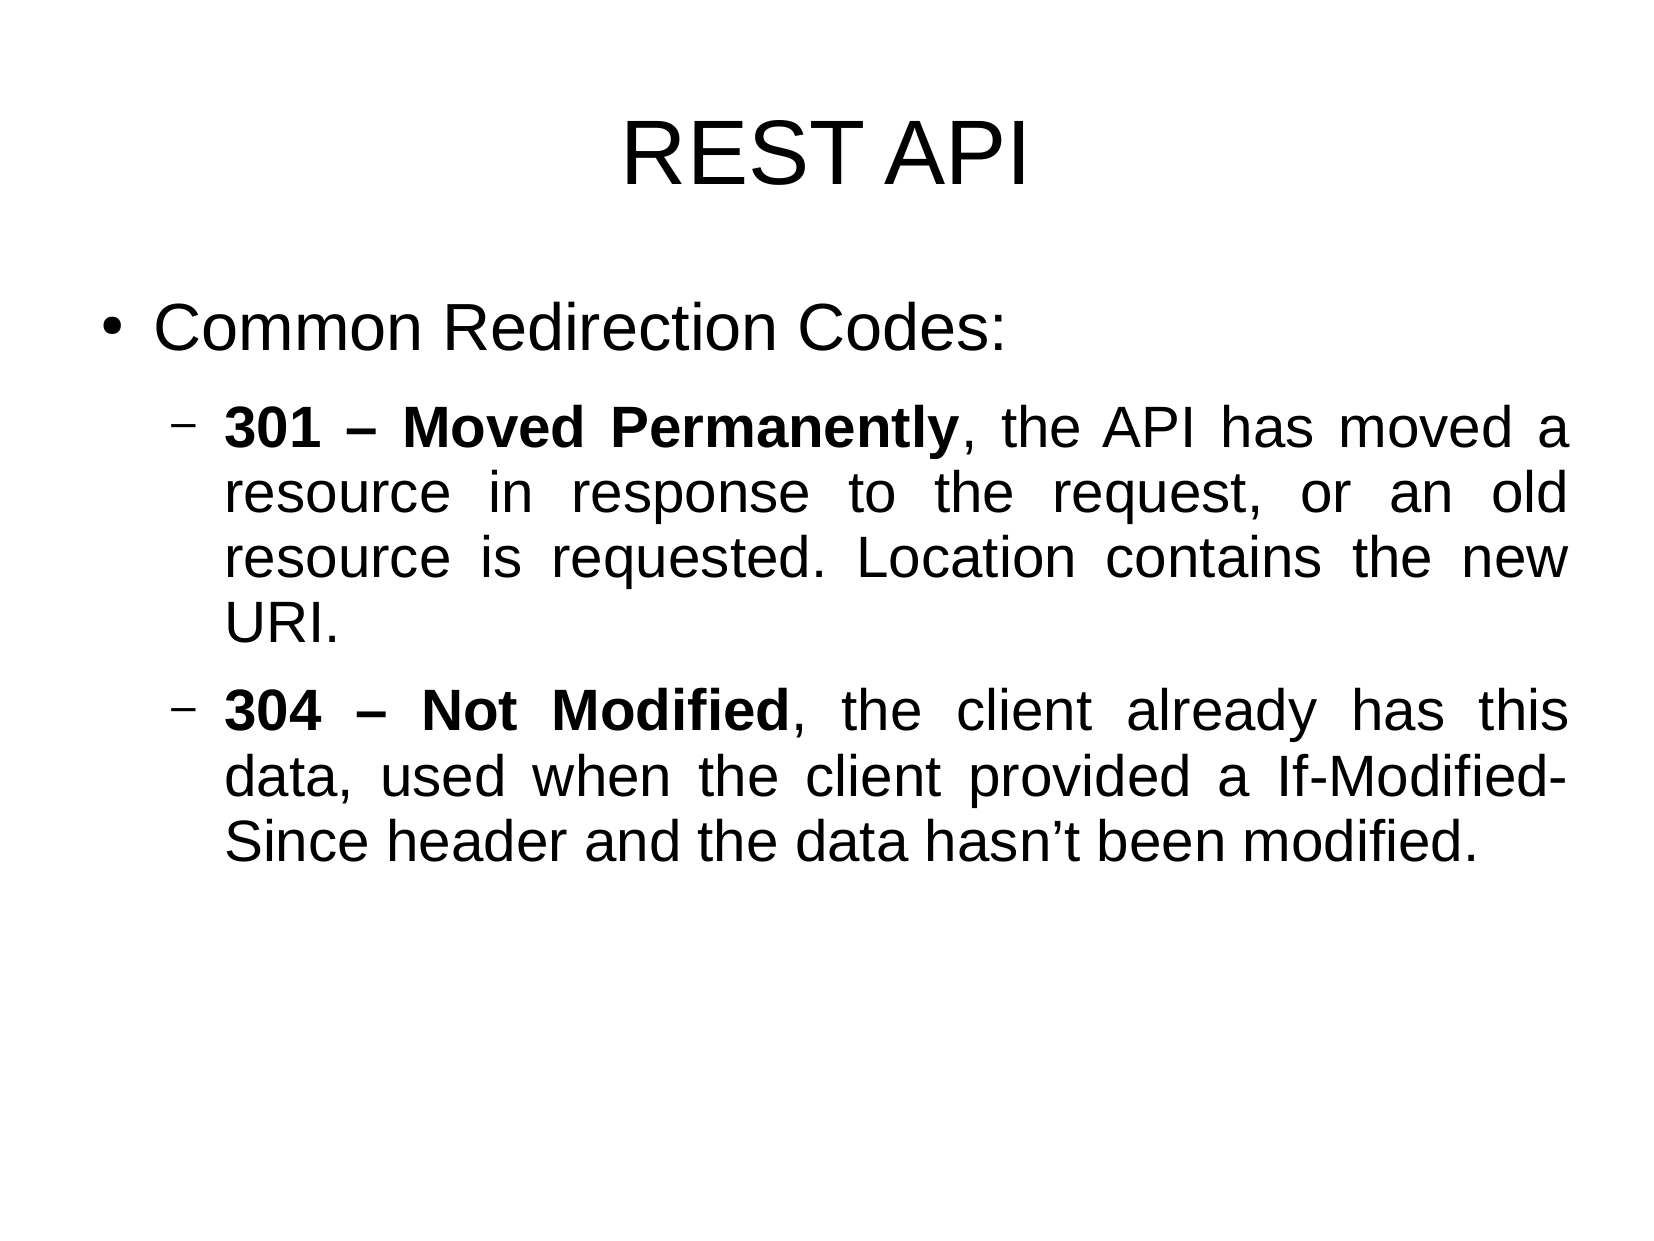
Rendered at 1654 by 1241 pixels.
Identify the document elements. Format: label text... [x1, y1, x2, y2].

title REST API [82, 49, 1571, 257]
list Common Redirection Codes: 301 – Moved Permanently, the API has moved a resource in response to the request, or an old resource is requested. Location contains the new URI. 304 – Not Modified, the client already has this data, used when the client provided a If-Modified-Since header and the data hasn’t been modified. [82, 290, 1571, 1010]
